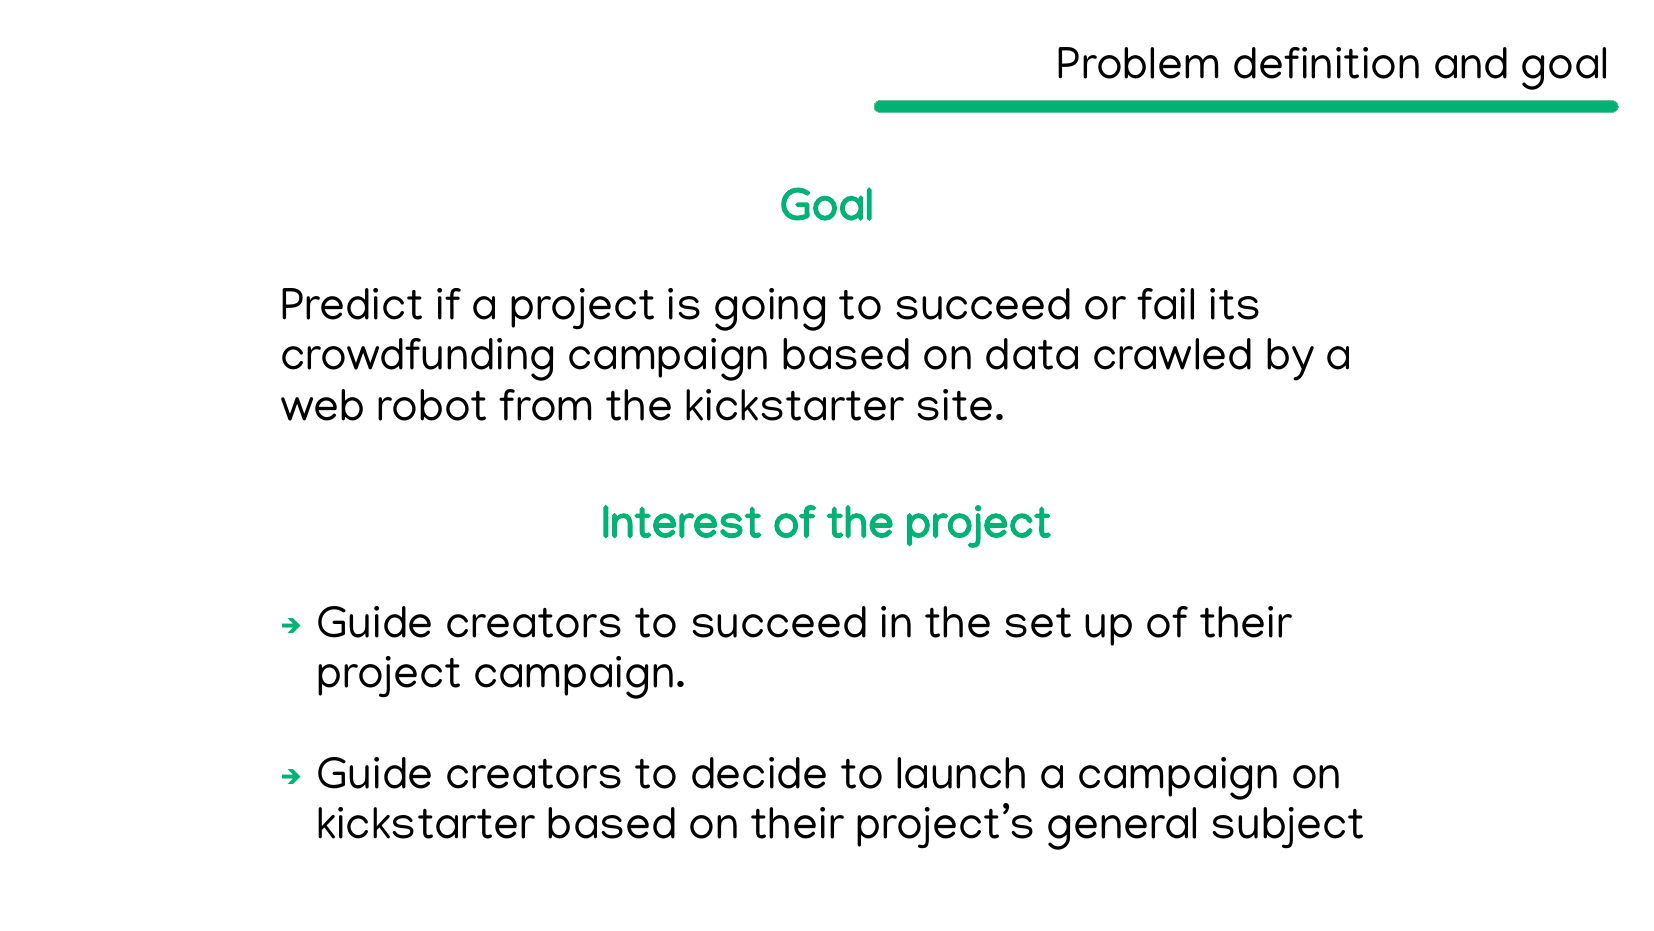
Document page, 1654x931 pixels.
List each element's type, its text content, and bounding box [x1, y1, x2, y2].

text_box Goal Predict if a project is going to succeed or fail its crowdfunding campaign based on data crawled by a web robot from the kickstarter site. [265, 178, 1388, 445]
text_box Interest of the project Guide creators to succeed in the set up of their project campaign. Guide creators to decide to launch a campaign on kickstarter based on their project’s general subject [265, 496, 1388, 863]
text_box Problem definition and goal [1039, 37, 1625, 113]
text_box [874, 100, 1039, 113]
